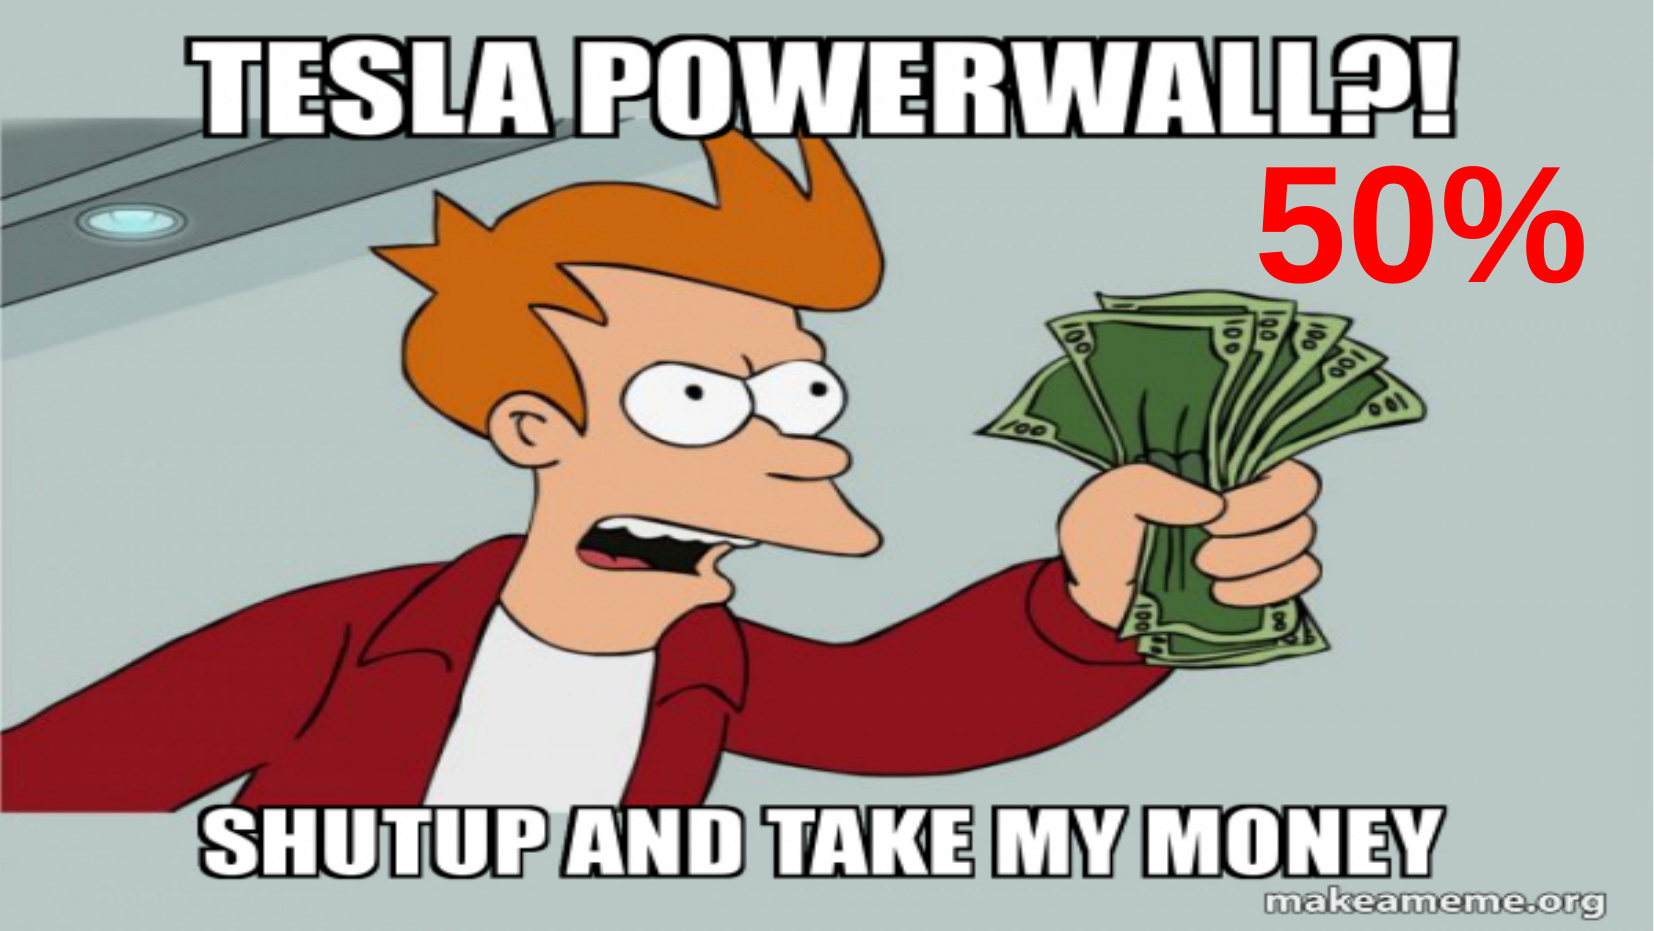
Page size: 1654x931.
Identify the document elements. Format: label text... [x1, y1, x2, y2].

picture [0, 0, 1654, 931]
text_box 50% [1240, 123, 1625, 325]
